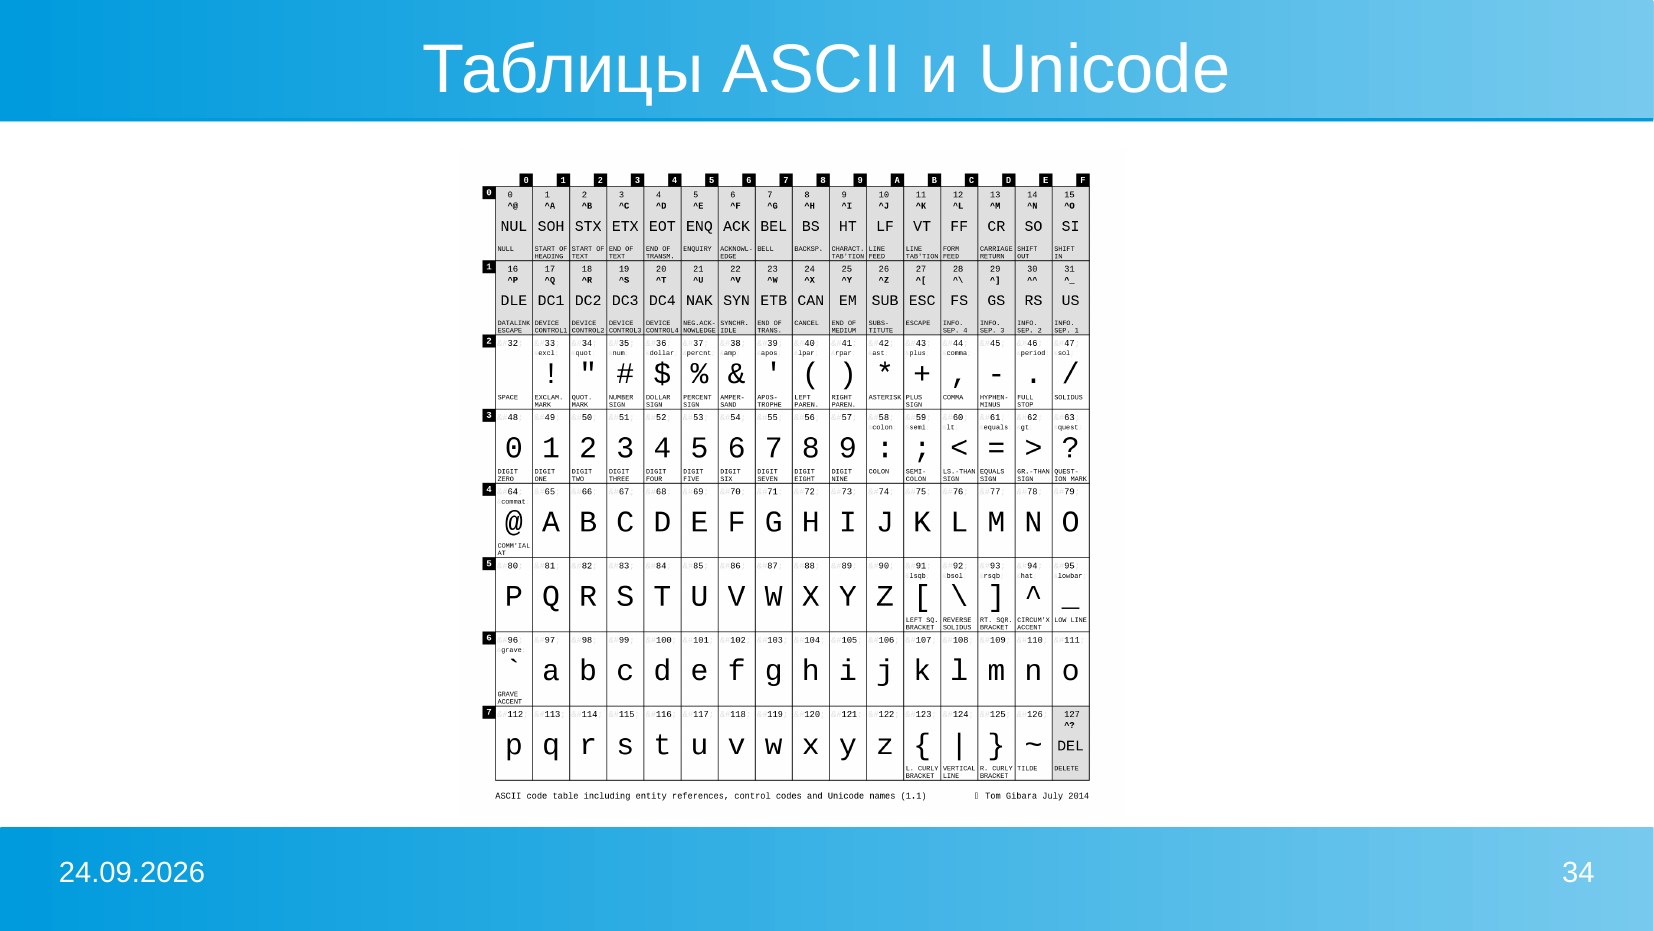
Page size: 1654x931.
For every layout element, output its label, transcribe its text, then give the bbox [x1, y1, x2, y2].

title Таблицы ASCII и Unicode [59, 29, 1595, 108]
picture [458, 149, 1126, 817]
